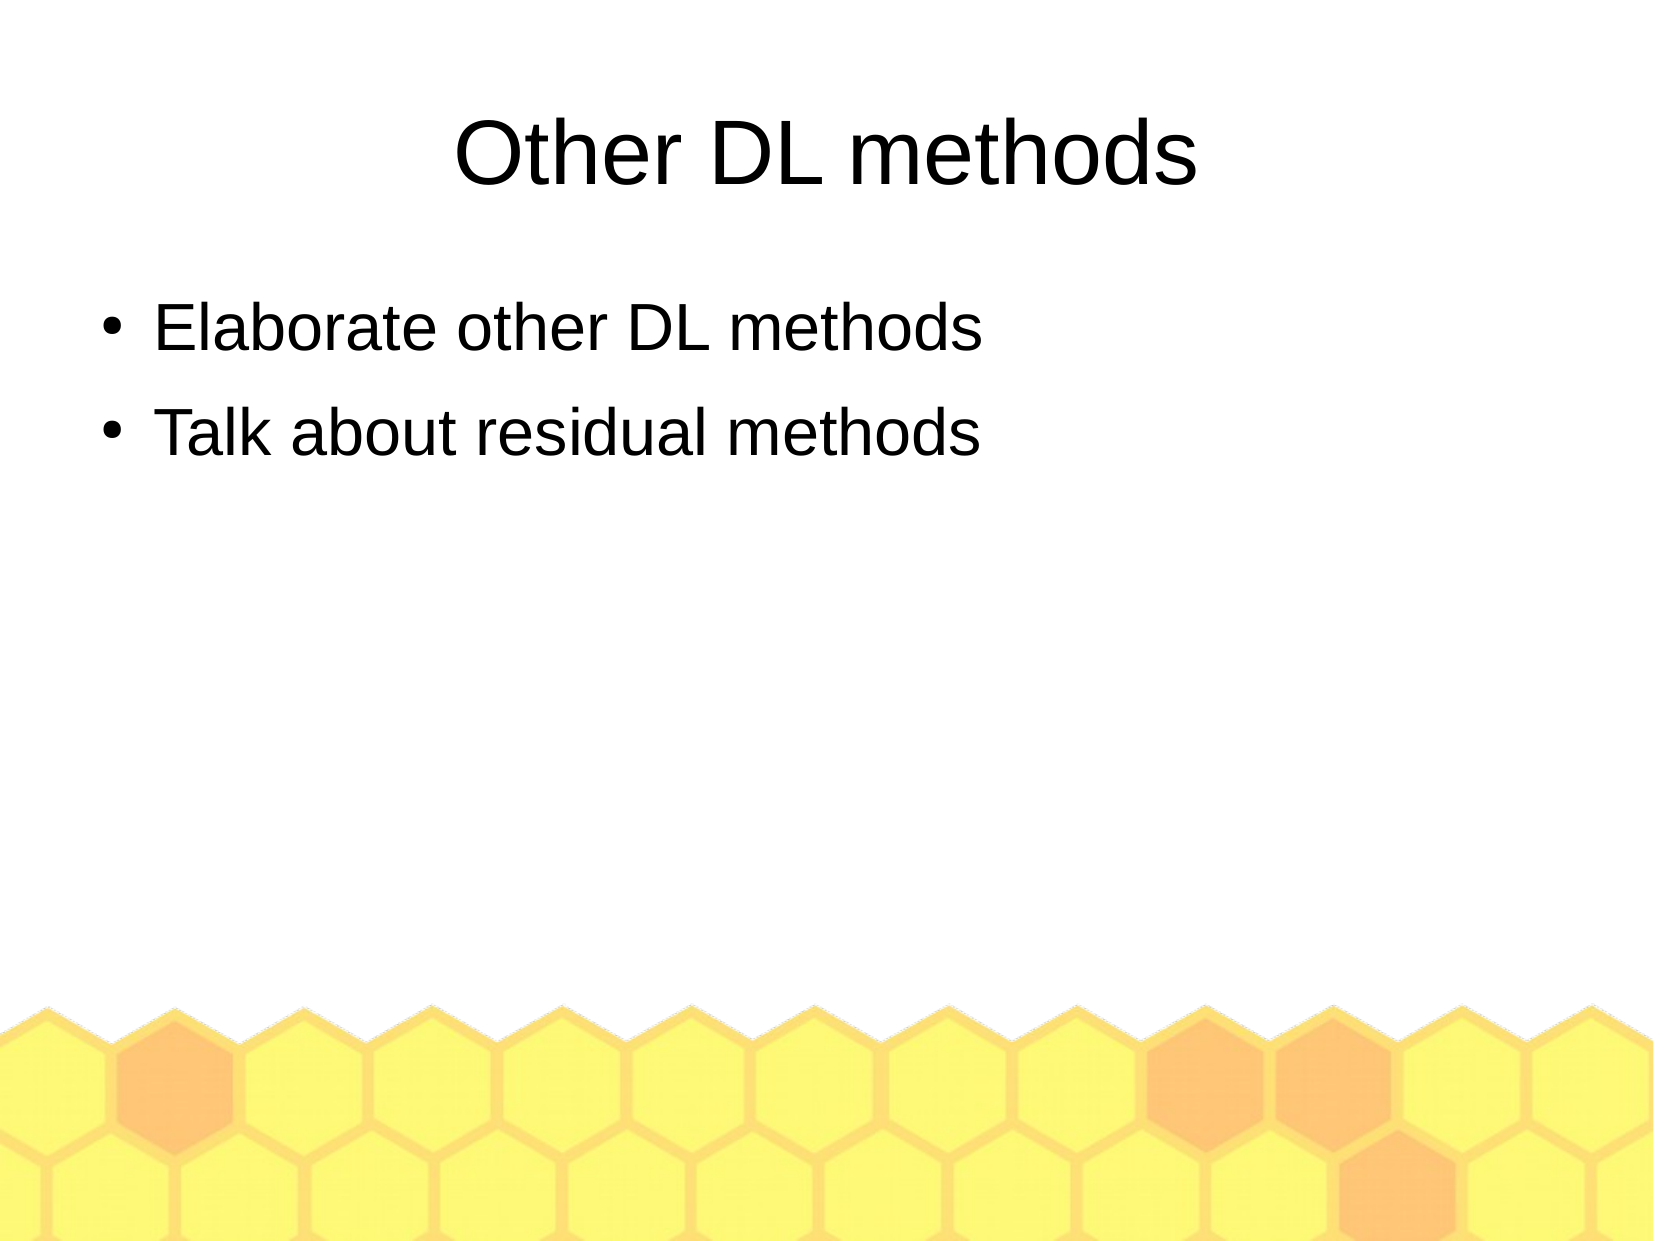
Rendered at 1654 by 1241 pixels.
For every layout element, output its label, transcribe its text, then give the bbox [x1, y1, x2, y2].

title Other DL methods [82, 49, 1571, 257]
list Elaborate other DL methods Talk about residual methods [82, 290, 1571, 1010]
picture [0, 1001, 1654, 1241]
